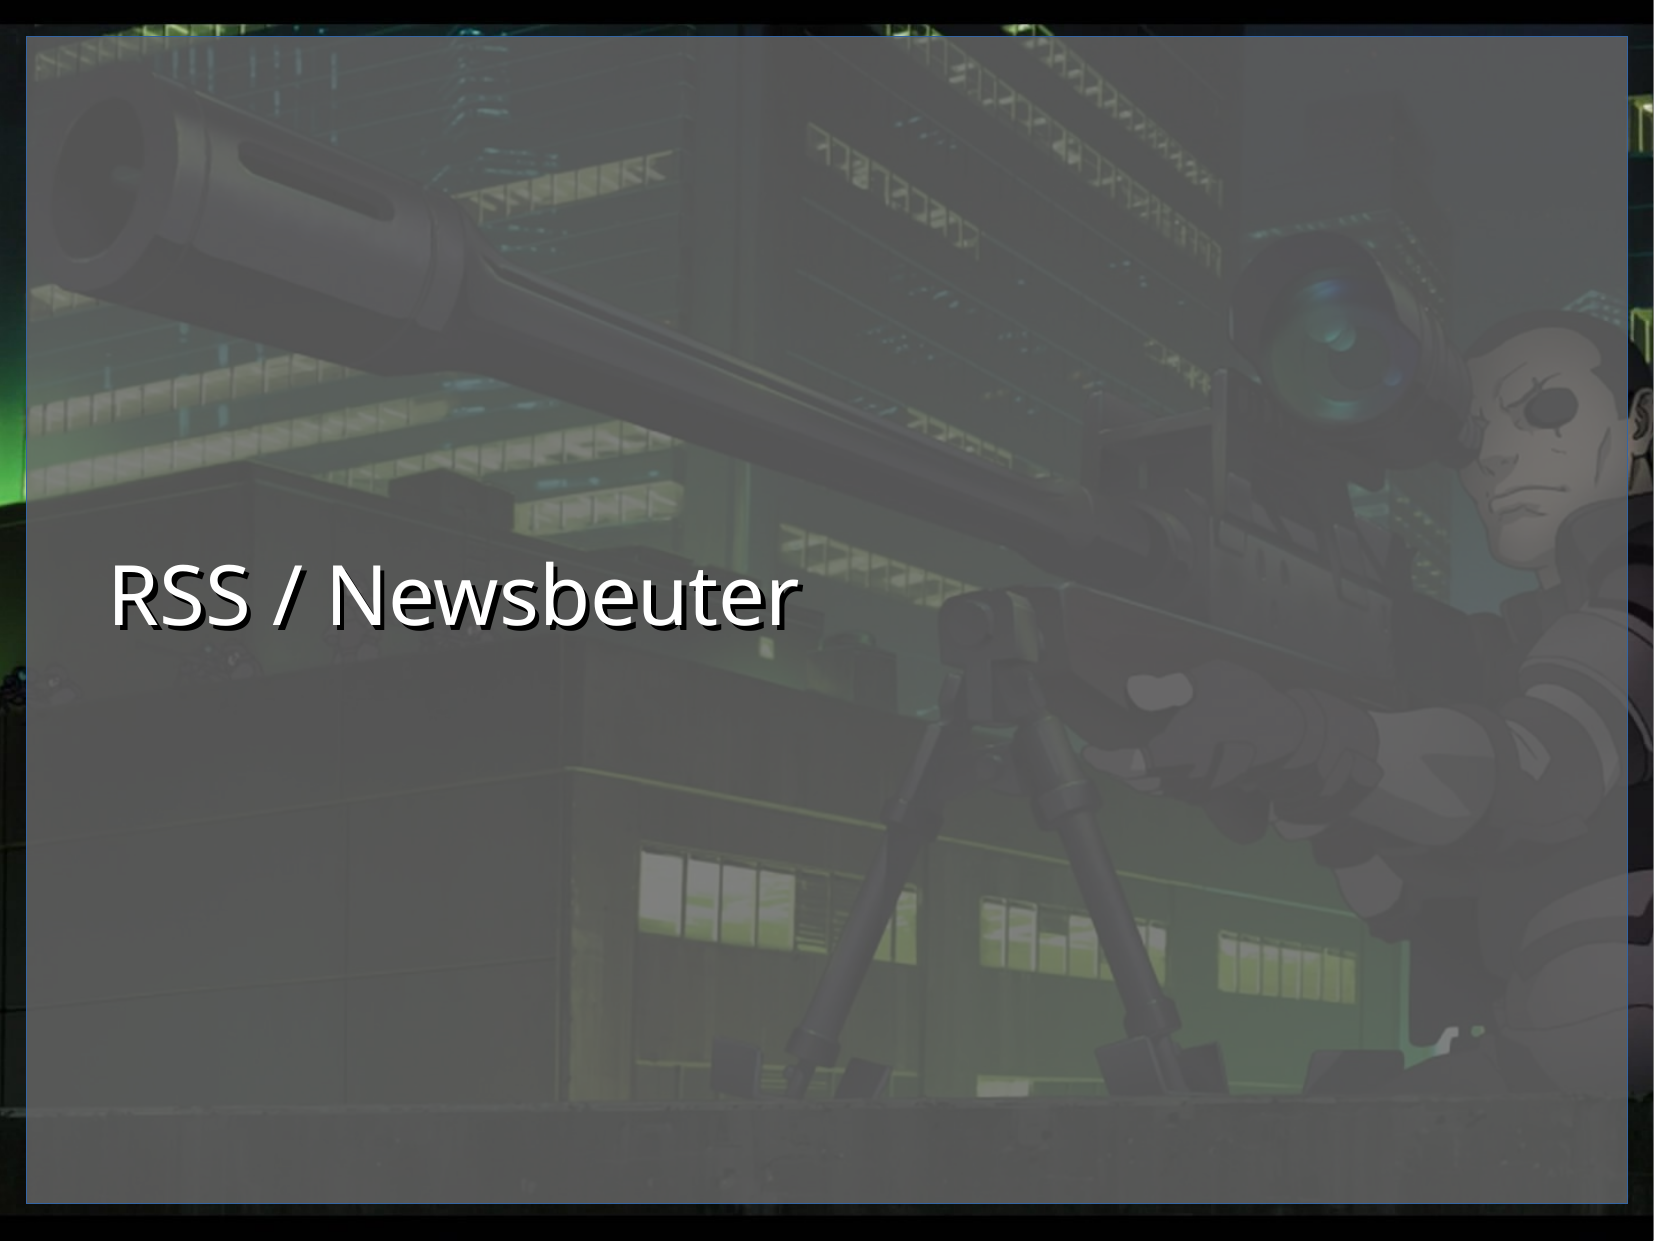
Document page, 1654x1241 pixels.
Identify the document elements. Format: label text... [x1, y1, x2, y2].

picture [0, 0, 1654, 1241]
text_box [26, 36, 1628, 1204]
text_box RSS / Newsbeuter [93, 529, 1561, 711]
